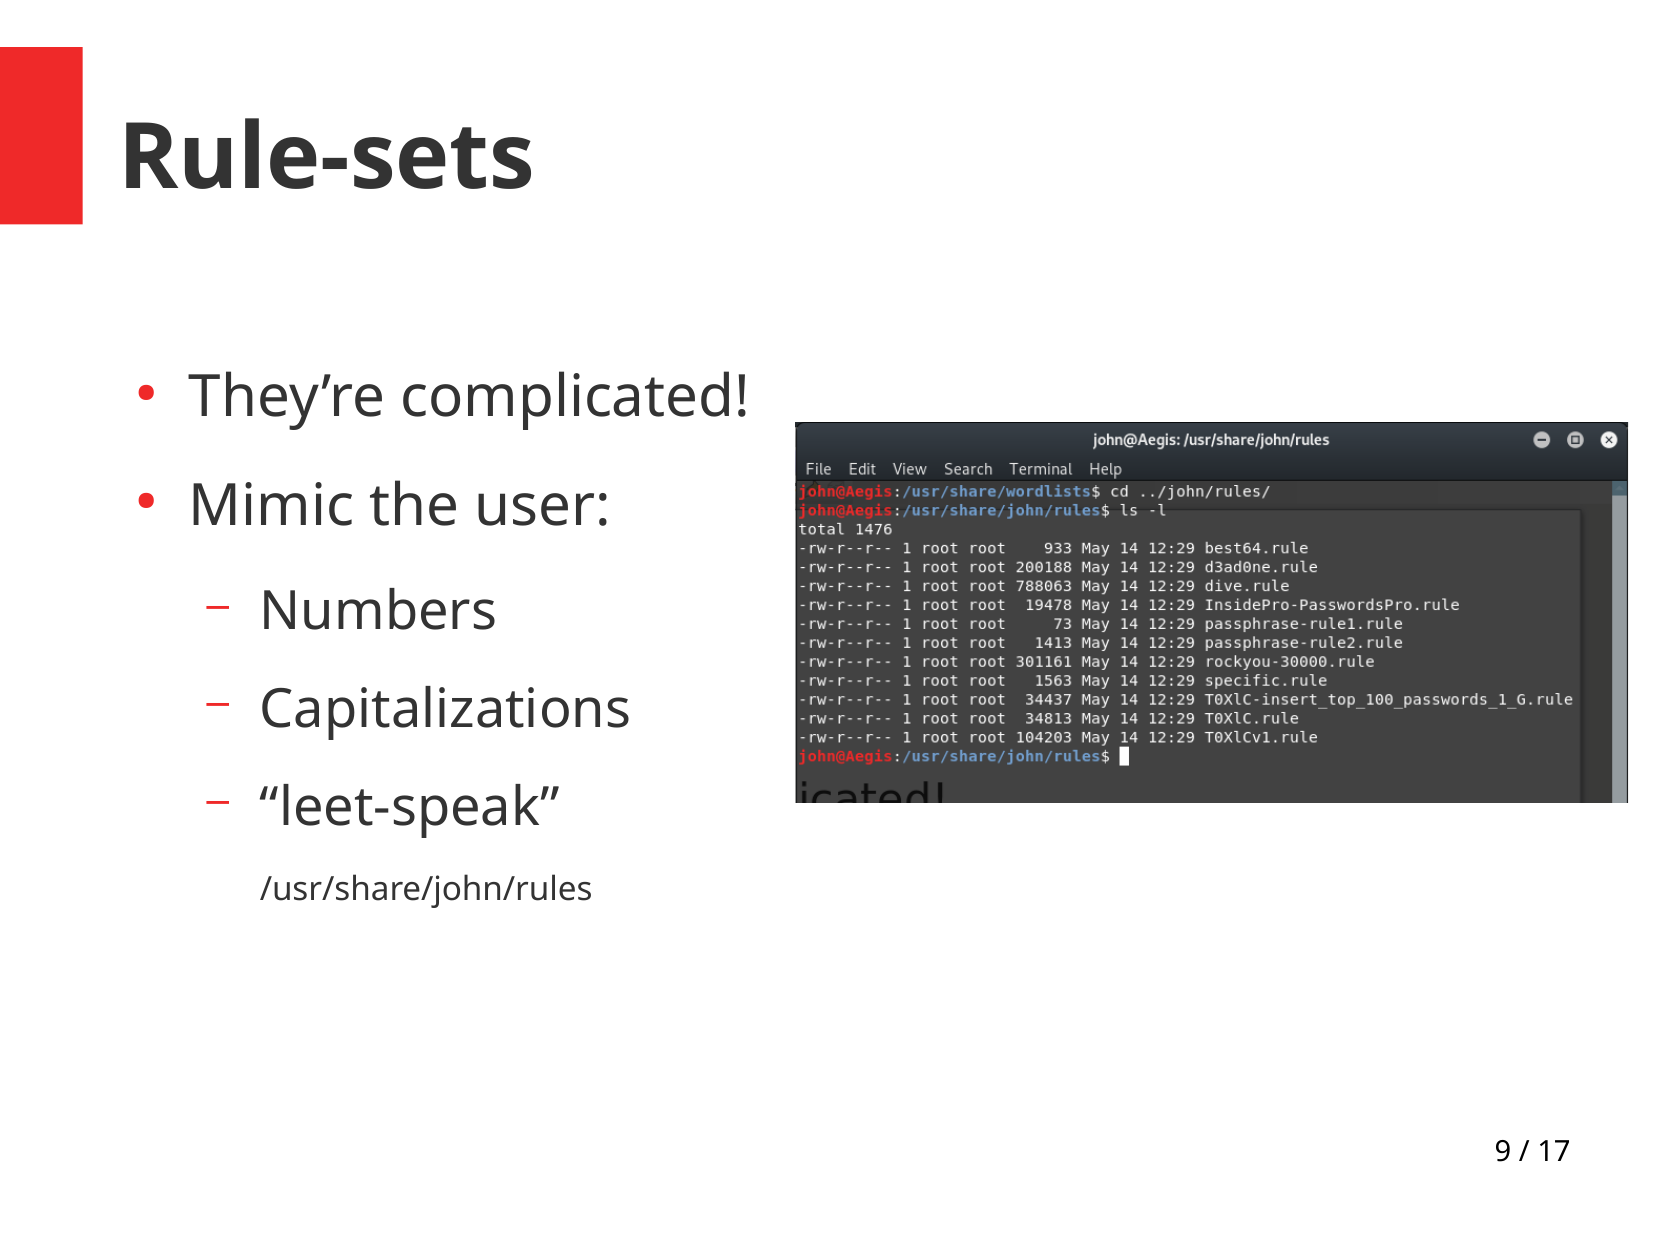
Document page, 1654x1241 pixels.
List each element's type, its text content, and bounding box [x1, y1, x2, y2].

list They’re complicated! Mimic the user: Numbers Capitalizations “leet-speak” /usr/share/john/rules [118, 354, 931, 1074]
picture [795, 422, 1629, 803]
title Rule-sets [118, 49, 1571, 257]
